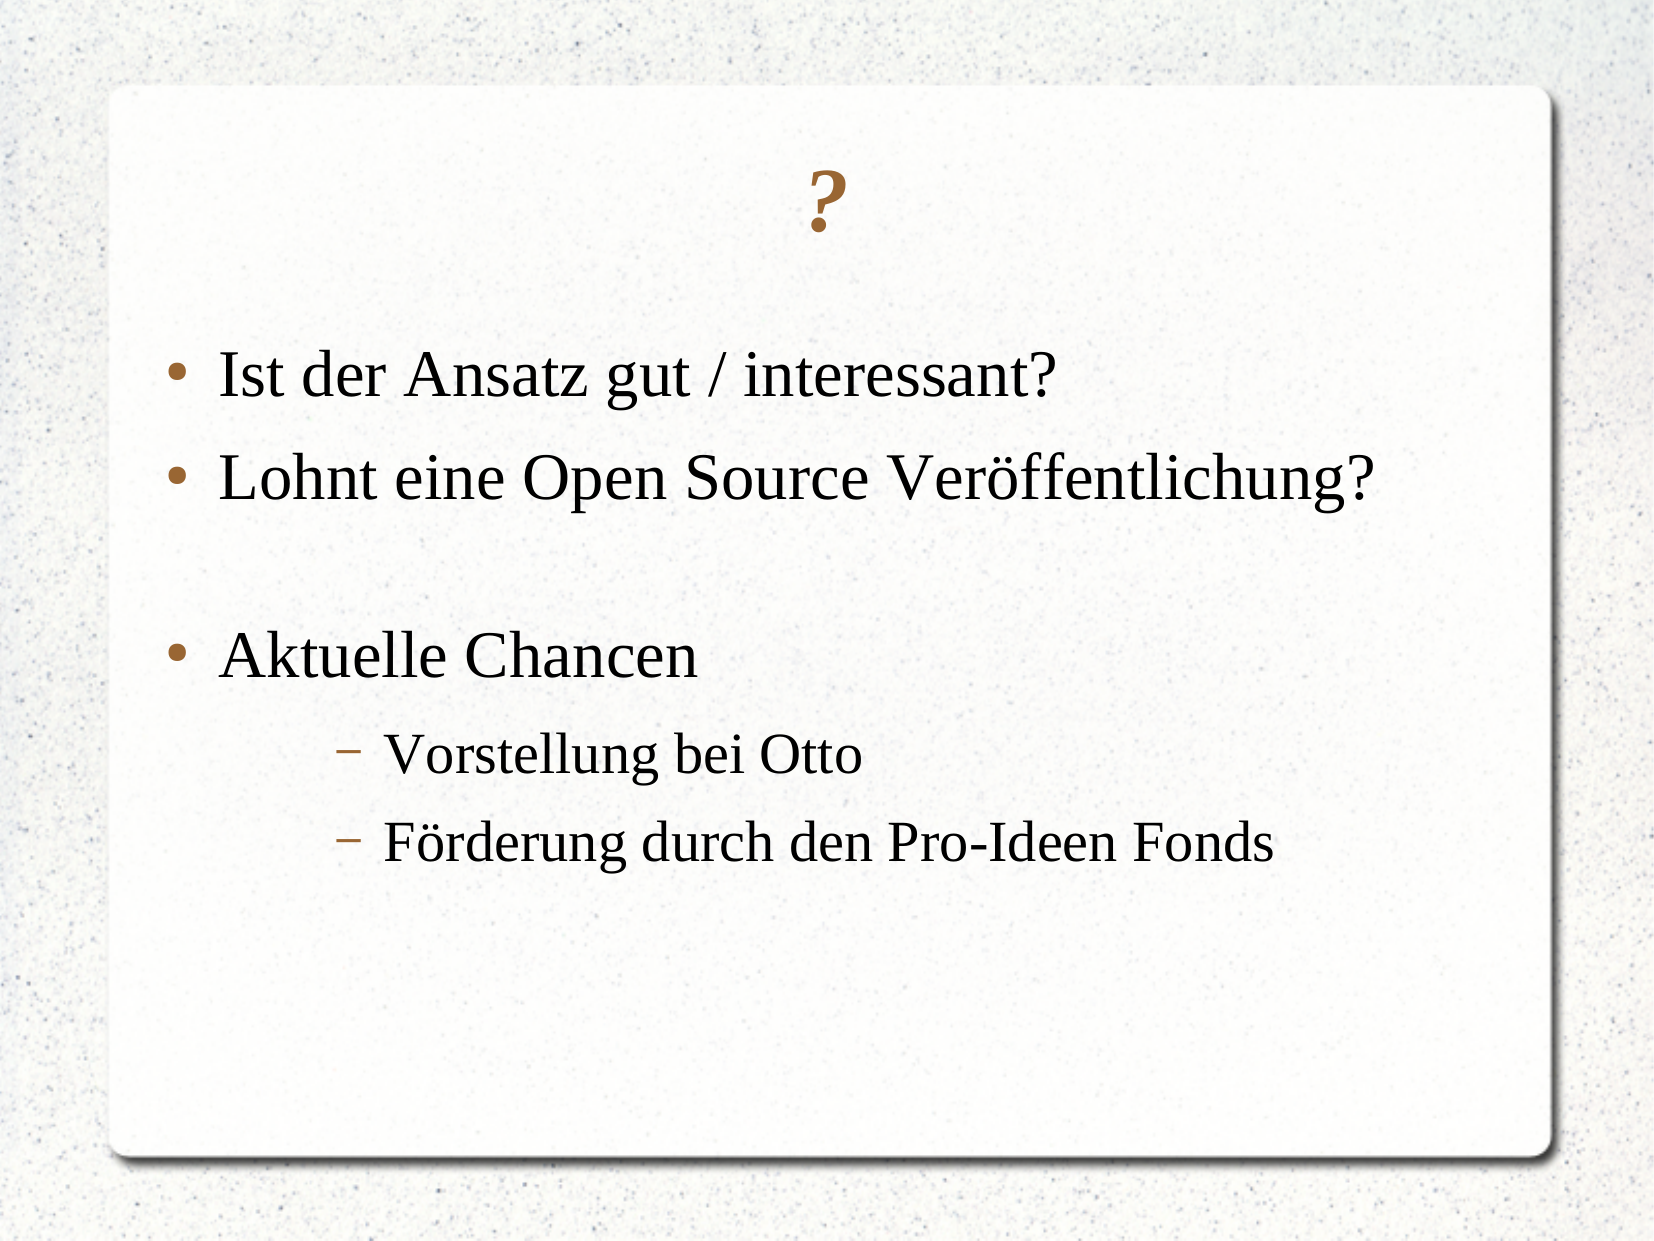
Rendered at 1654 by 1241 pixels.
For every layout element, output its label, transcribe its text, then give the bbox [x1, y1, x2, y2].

picture [0, 0, 1654, 1241]
title ? [118, 104, 1536, 297]
list Ist der Ansatz gut / interessant? Lohnt eine Open Source Veröffentlichung? Aktuelle Chancen Vorstellung bei Otto Förderung durch den Pro-Ideen Fonds [147, 336, 1506, 972]
